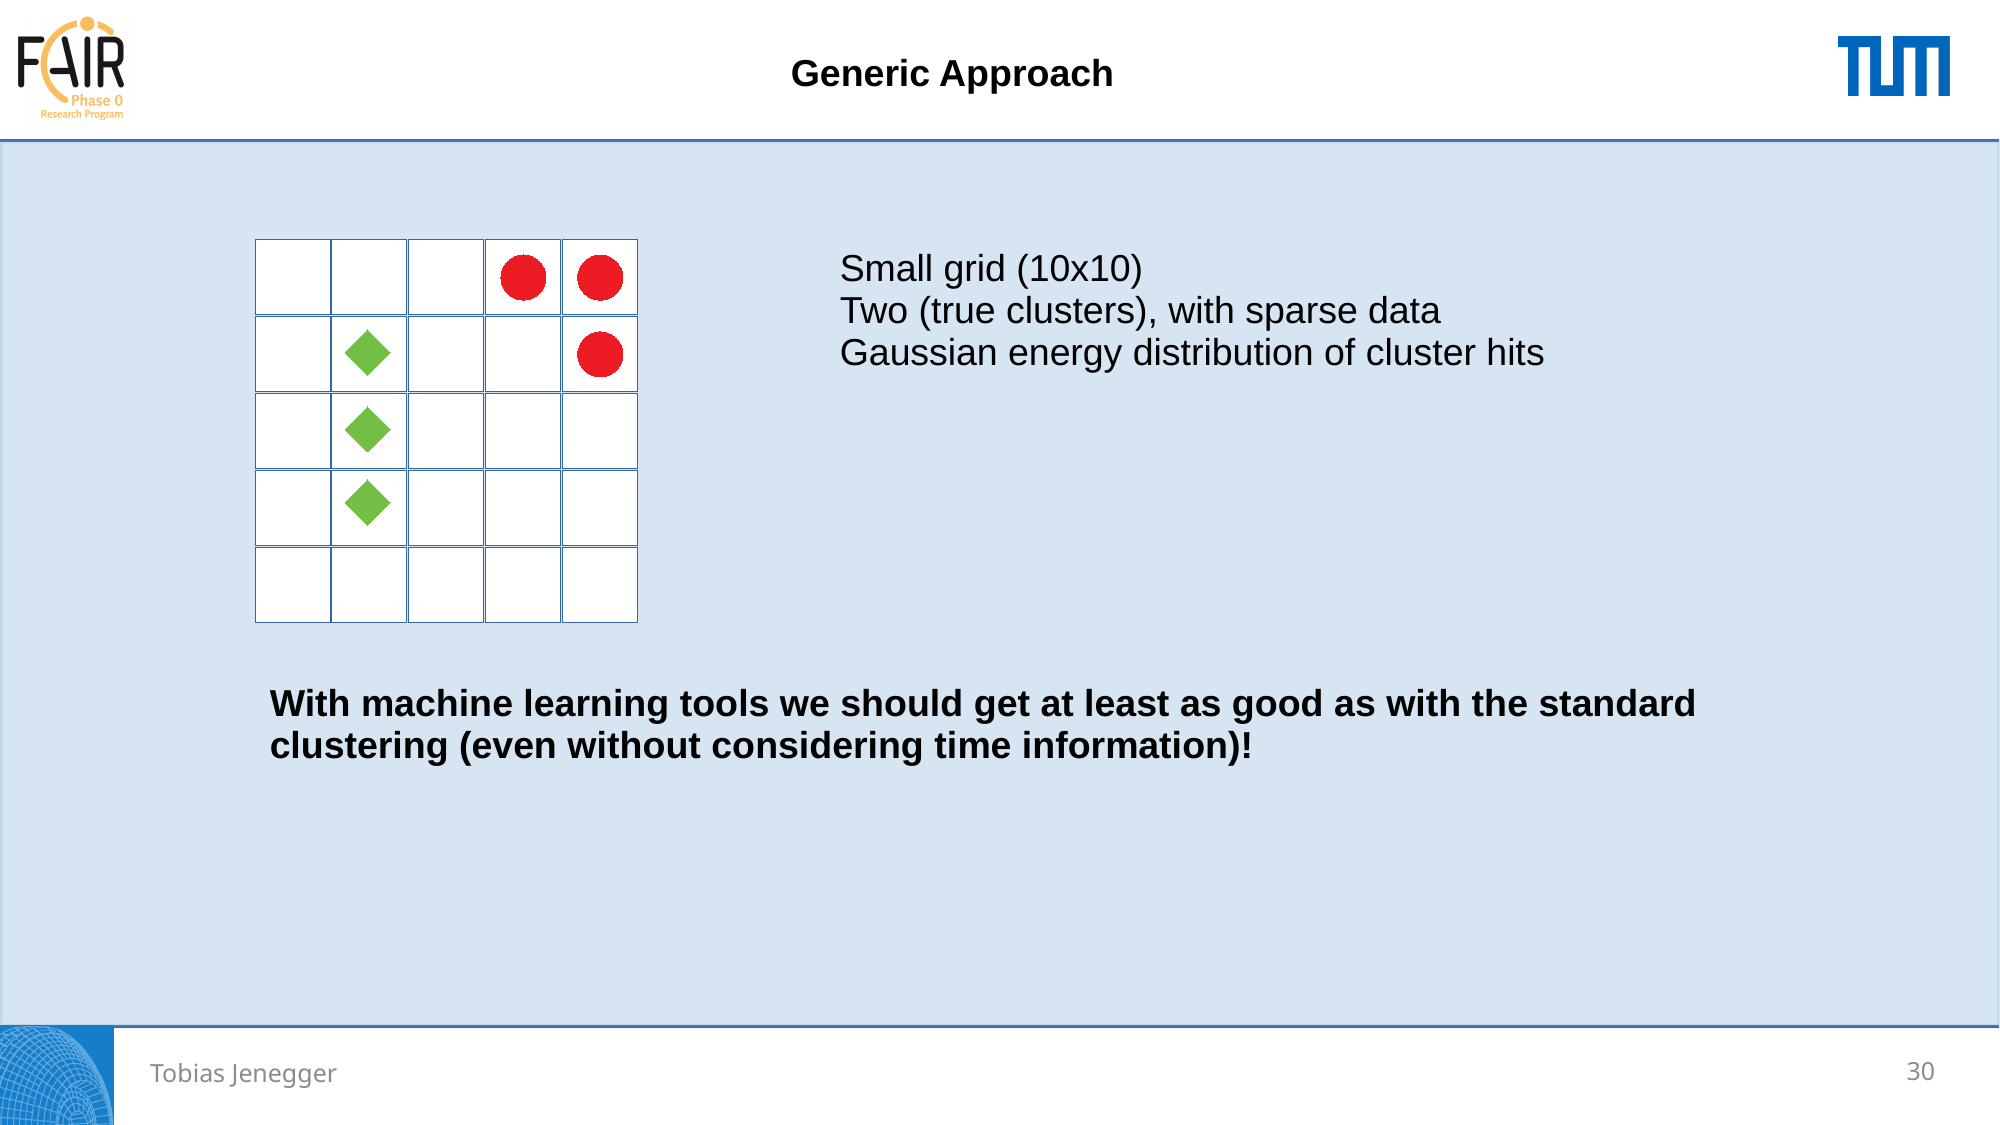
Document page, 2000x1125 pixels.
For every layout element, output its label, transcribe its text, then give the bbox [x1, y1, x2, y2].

text_box [485, 393, 561, 469]
text_box [485, 316, 561, 392]
text_box [255, 547, 407, 623]
text_box [408, 239, 484, 315]
text_box [562, 316, 638, 392]
text_box [562, 239, 638, 315]
text_box [255, 239, 407, 315]
text_box Small grid (10x10) Two (true clusters), with sparse data Gaussian energy distribution of cluster hits [825, 239, 1831, 381]
text_box [408, 470, 484, 546]
text_box [408, 393, 484, 469]
text_box [408, 547, 484, 623]
text_box [485, 470, 561, 546]
picture [0, 1025, 114, 1125]
text_box [255, 470, 407, 546]
text_box With machine learning tools we should get at least as good as with the standard clustering (even without considering time information)! [255, 675, 1891, 774]
picture [1838, 36, 1950, 96]
picture [15, 15, 142, 120]
text_box [562, 547, 638, 623]
text_box [485, 547, 561, 623]
text_box [408, 316, 484, 392]
text_box [562, 470, 638, 546]
text_box Generic Approach [345, 45, 1561, 102]
text_box [255, 316, 407, 392]
text_box [562, 393, 638, 469]
text_box [255, 393, 407, 469]
text_box [485, 239, 561, 315]
